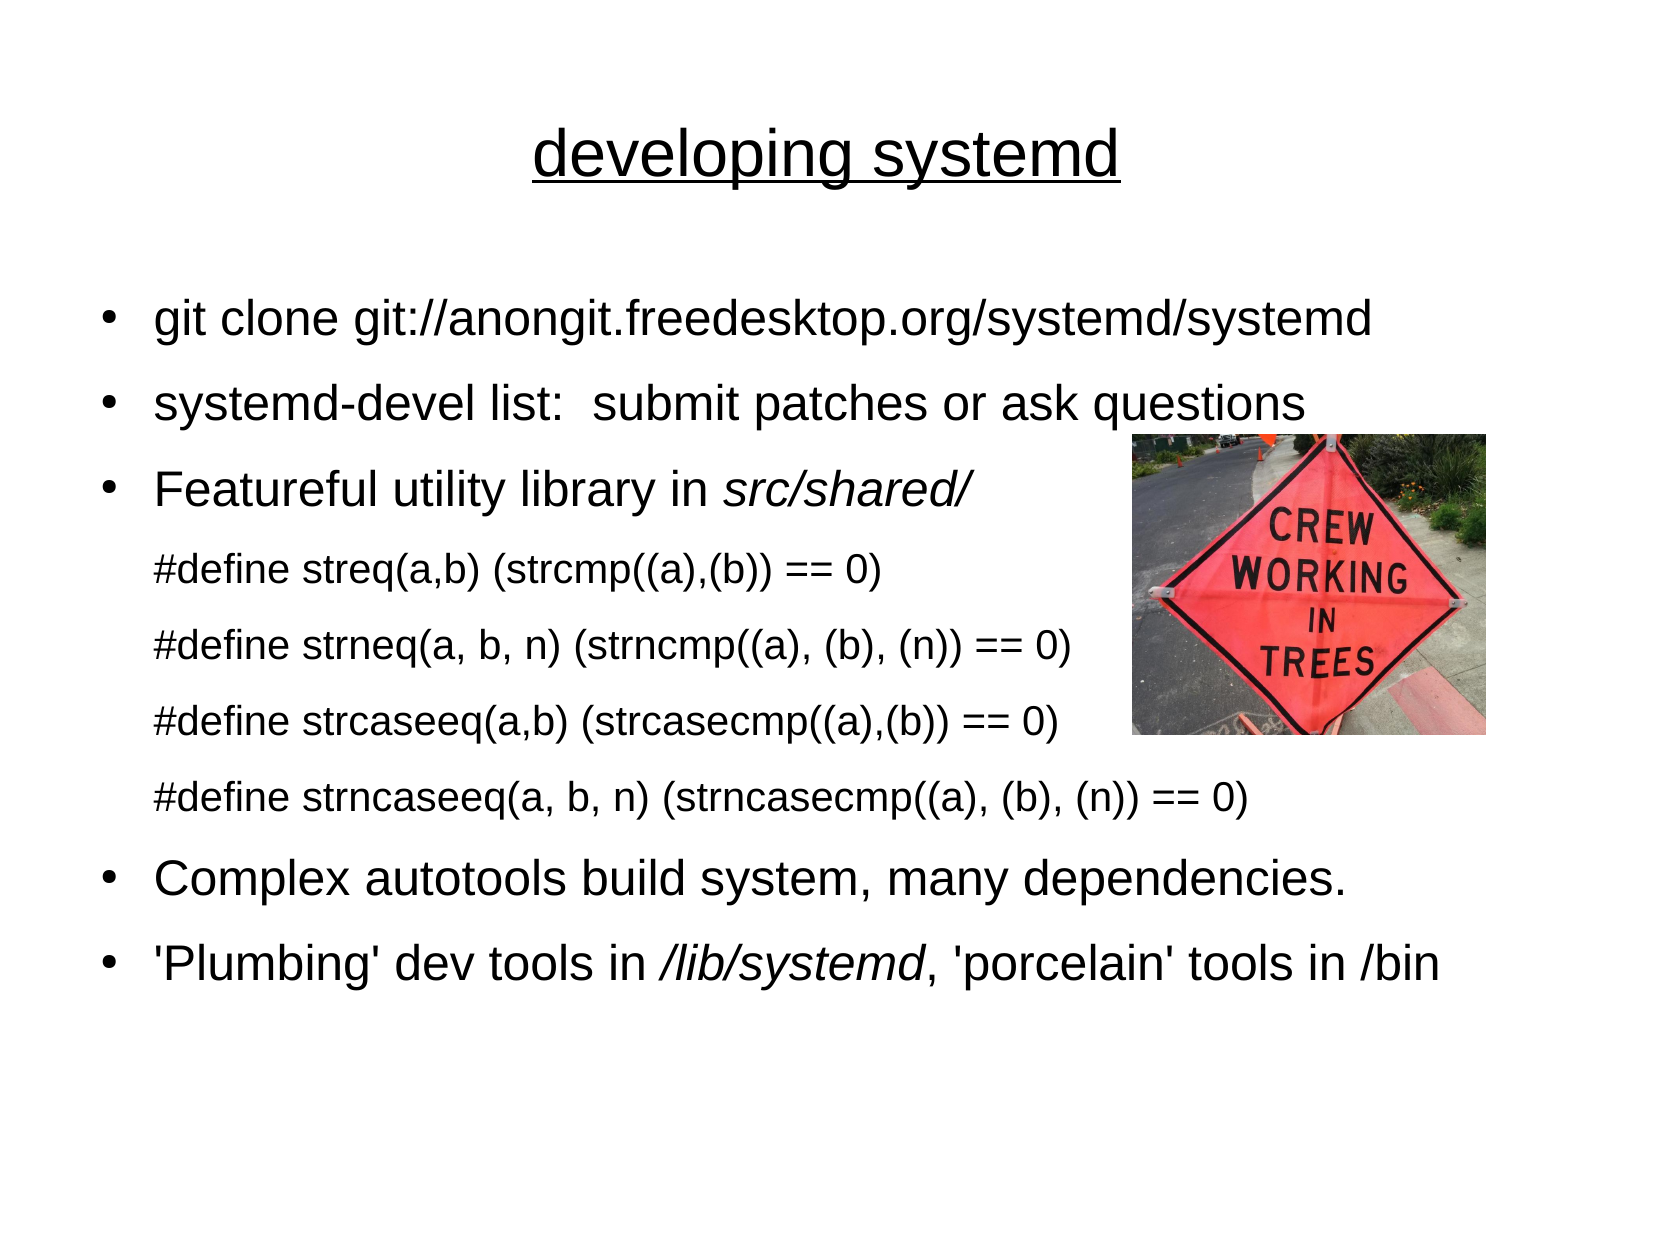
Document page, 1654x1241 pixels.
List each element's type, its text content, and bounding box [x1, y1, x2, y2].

list git clone git://anongit.freedesktop.org/systemd/systemd systemd-devel list: submit patches or ask questions Featureful utility library in src/shared/ #define streq(a,b) (strcmp((a),(b)) == 0) #define strneq(a, b, n) (strncmp((a), (b), (n)) == 0) #define strcaseeq(a,b) (strcasecmp((a),(b)) == 0) #define strncaseeq(a, b, n) (strncasecmp((a), (b), (n)) == 0) Complex autotools build system, many dependencies. 'Plumbing' dev tools in /lib/systemd, 'porcelain' tools in /bin [82, 290, 1571, 1010]
picture [1132, 434, 1486, 736]
title developing systemd [82, 49, 1571, 257]
